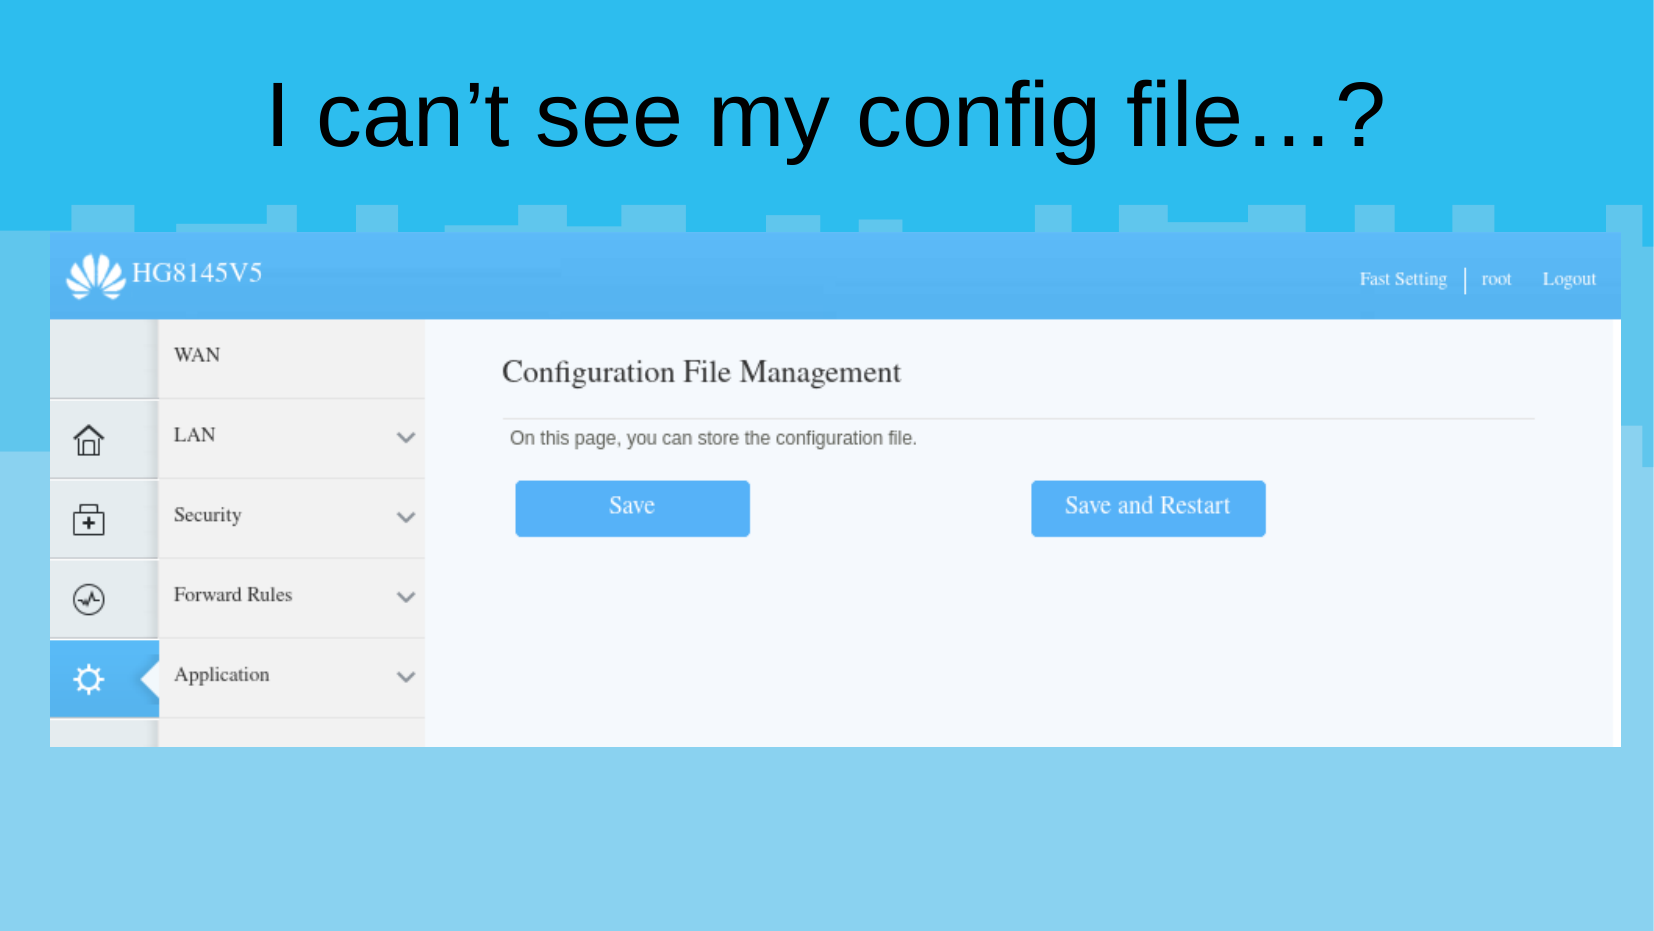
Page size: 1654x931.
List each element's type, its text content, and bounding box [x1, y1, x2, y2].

title I can’t see my config file…? [82, 37, 1571, 193]
picture [0, 0, 1654, 931]
